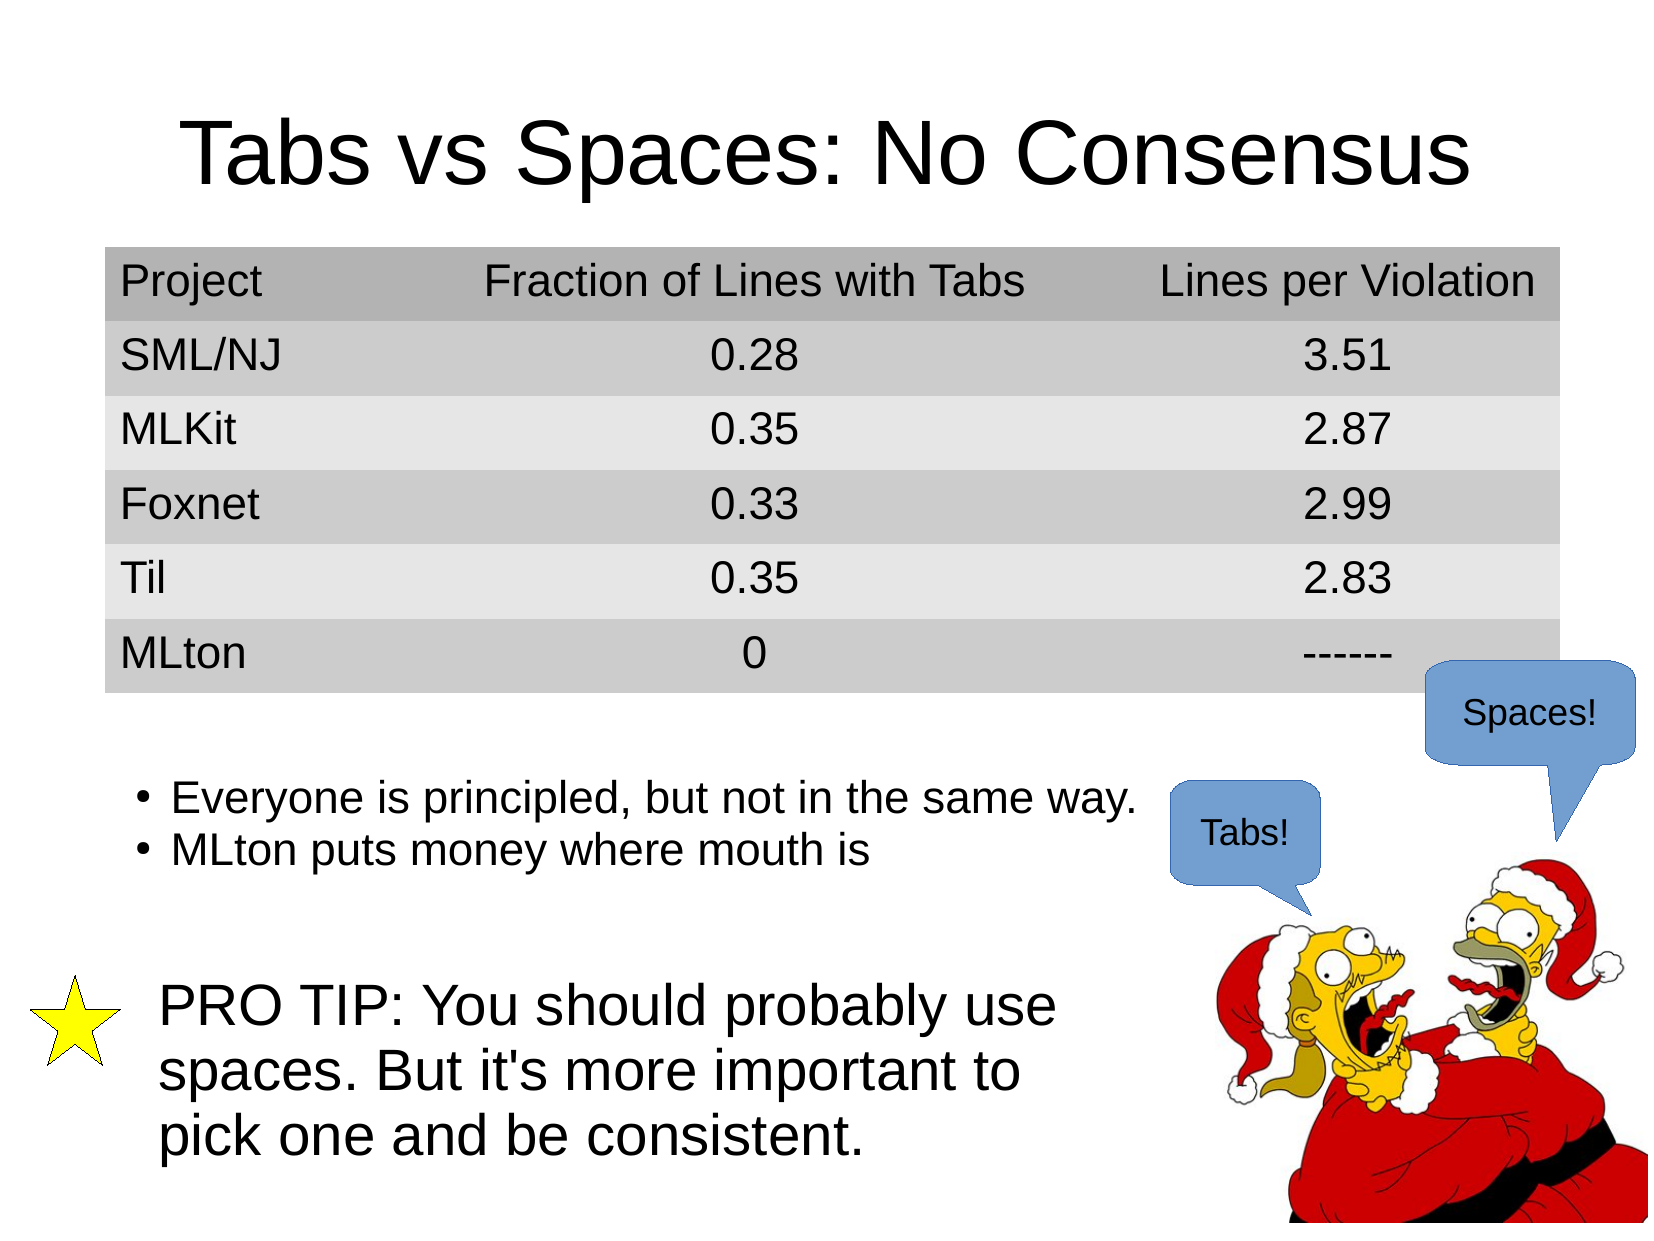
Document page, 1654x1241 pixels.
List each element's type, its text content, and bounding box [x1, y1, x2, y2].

picture [1215, 852, 1648, 1223]
table_cell MLton [105, 619, 374, 693]
table_cell MLKit [105, 396, 374, 470]
title Tabs vs Spaces: No Consensus [82, 49, 1571, 257]
text_box PRO TIP: You should probably use spaces. But it's more important to pick one and be consistent. [143, 965, 1141, 1176]
table_cell 0.28 [374, 321, 1136, 396]
table_cell Foxnet [105, 470, 374, 544]
text_box [30, 975, 121, 1066]
table_header Project [105, 257, 374, 321]
text_box Spaces! [1425, 660, 1636, 842]
table_cell 0.33 [374, 470, 1136, 544]
table_cell 2.99 [1136, 470, 1560, 544]
table_cell 0.35 [374, 396, 1136, 470]
table_cell ------ [1136, 619, 1560, 693]
table_cell Til [105, 544, 374, 619]
table_cell 3.51 [1136, 321, 1560, 396]
text_box Everyone is principled, but not in the same way. MLton puts money where mouth is [120, 765, 1154, 883]
table_cell 2.87 [1136, 396, 1560, 470]
table_cell 2.83 [1136, 544, 1560, 619]
table_cell 0 [374, 619, 1136, 693]
table_header Lines per Violation [1136, 257, 1560, 321]
table_header Fraction of Lines with Tabs [374, 257, 1136, 321]
table_cell 0.35 [374, 544, 1136, 619]
text_box Tabs! [1170, 780, 1321, 916]
table_cell SML/NJ [105, 321, 374, 396]
